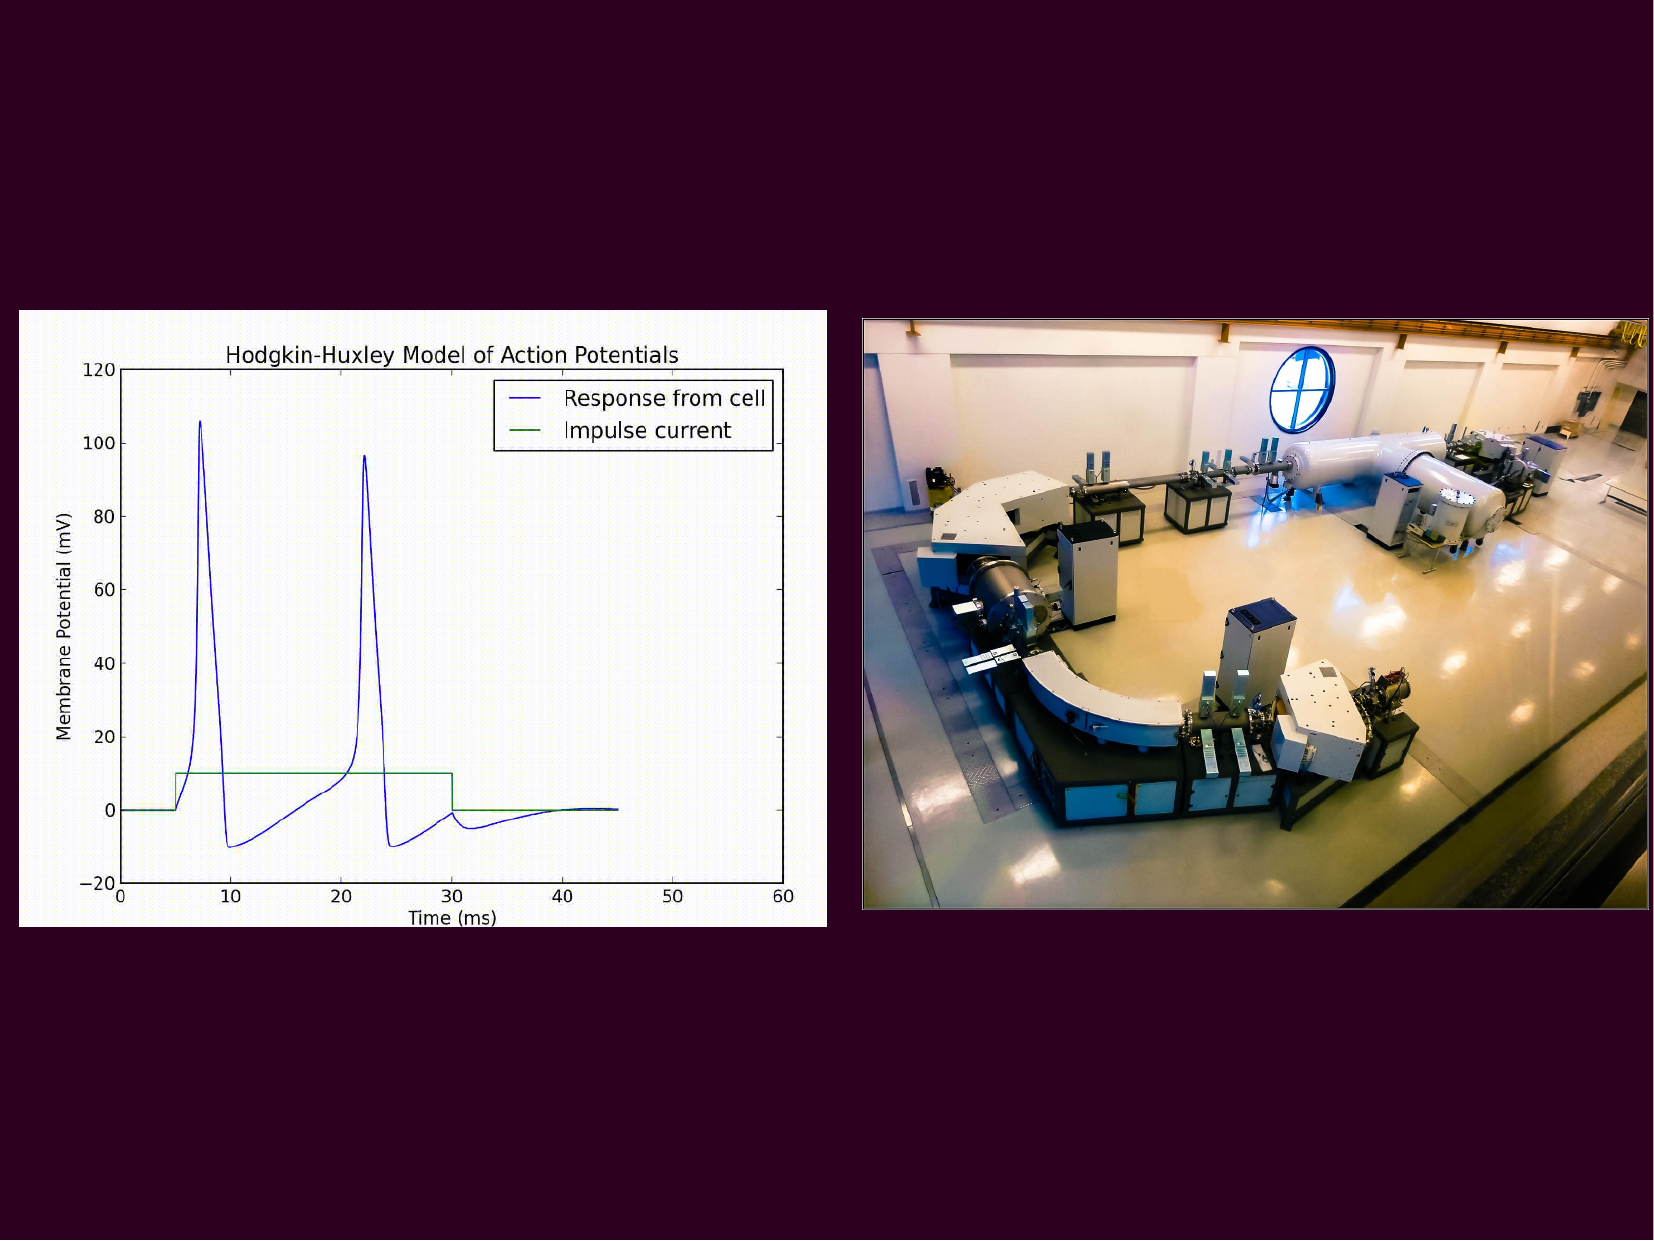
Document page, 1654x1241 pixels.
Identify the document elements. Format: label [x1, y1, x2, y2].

picture [862, 318, 1649, 910]
picture [19, 310, 827, 927]
